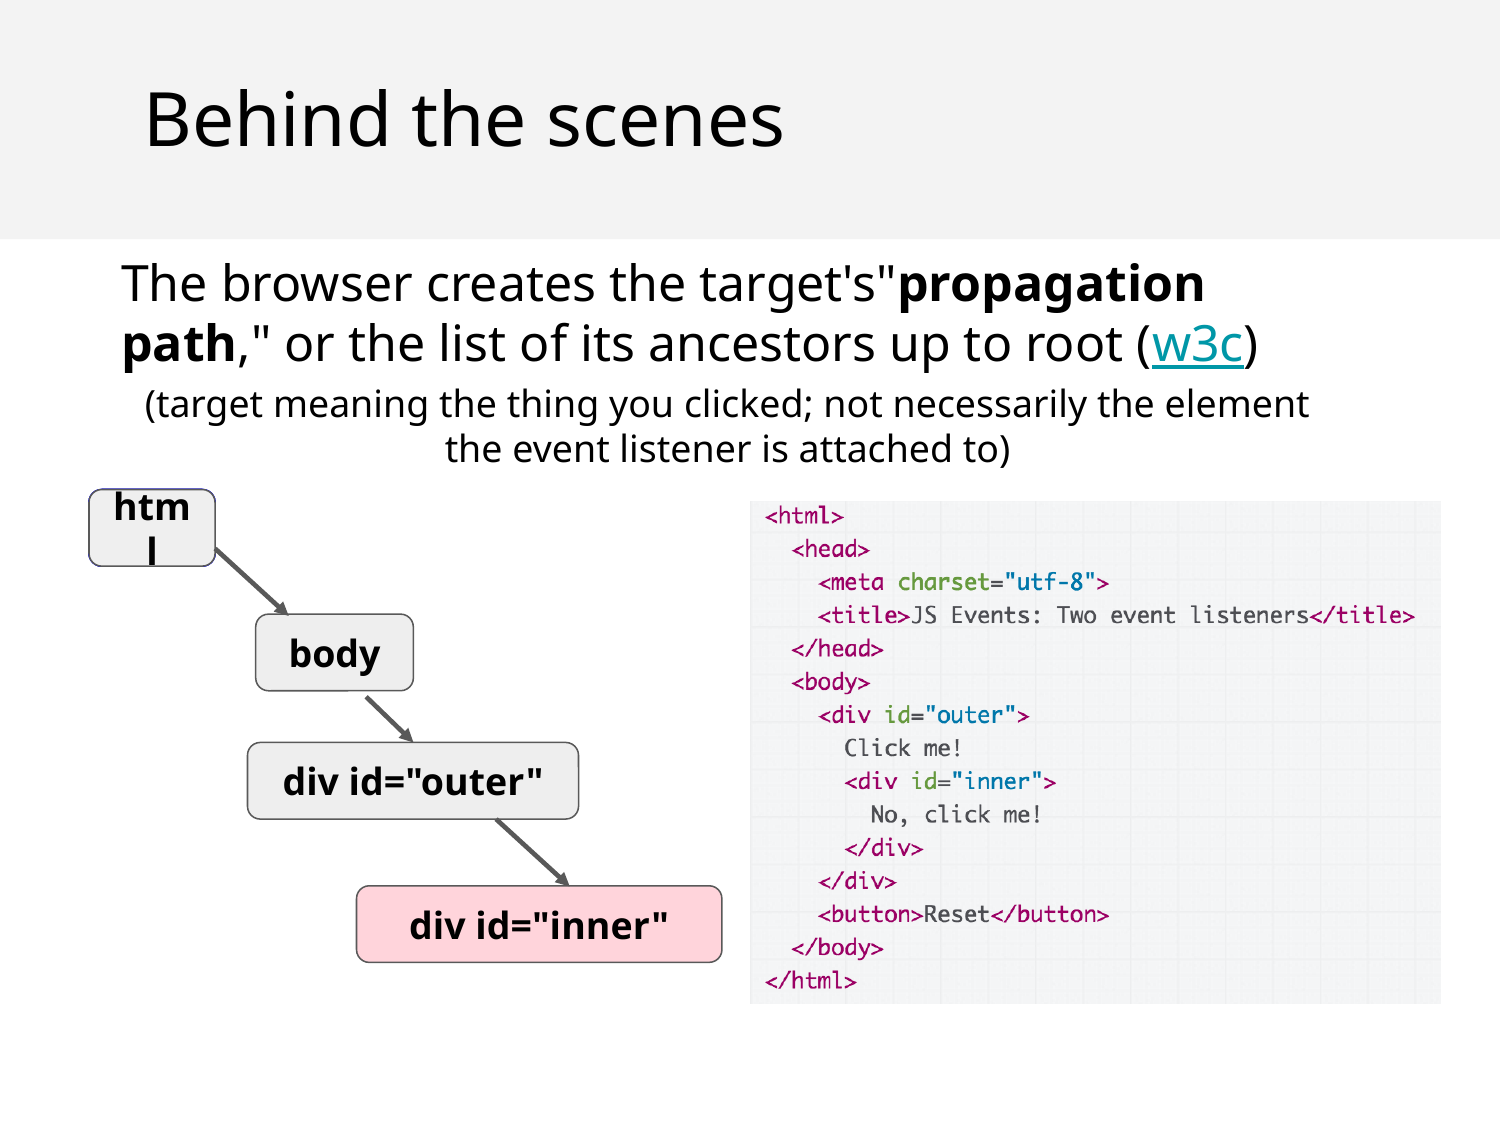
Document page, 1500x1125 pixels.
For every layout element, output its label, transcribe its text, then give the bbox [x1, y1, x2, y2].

text_box The browser creates the target's"propagation path," or the list of its ancestors up to root (w3c) (target meaning the thing you clicked; not necessarily the element the event listener is attached to) [106, 236, 1350, 369]
text_box div id="inner" [356, 885, 722, 963]
text_box html [88, 489, 216, 567]
title Behind the scenes [128, 56, 1372, 183]
picture [750, 501, 1441, 1004]
text_box body [255, 614, 414, 691]
text_box div id="outer" [247, 742, 579, 820]
